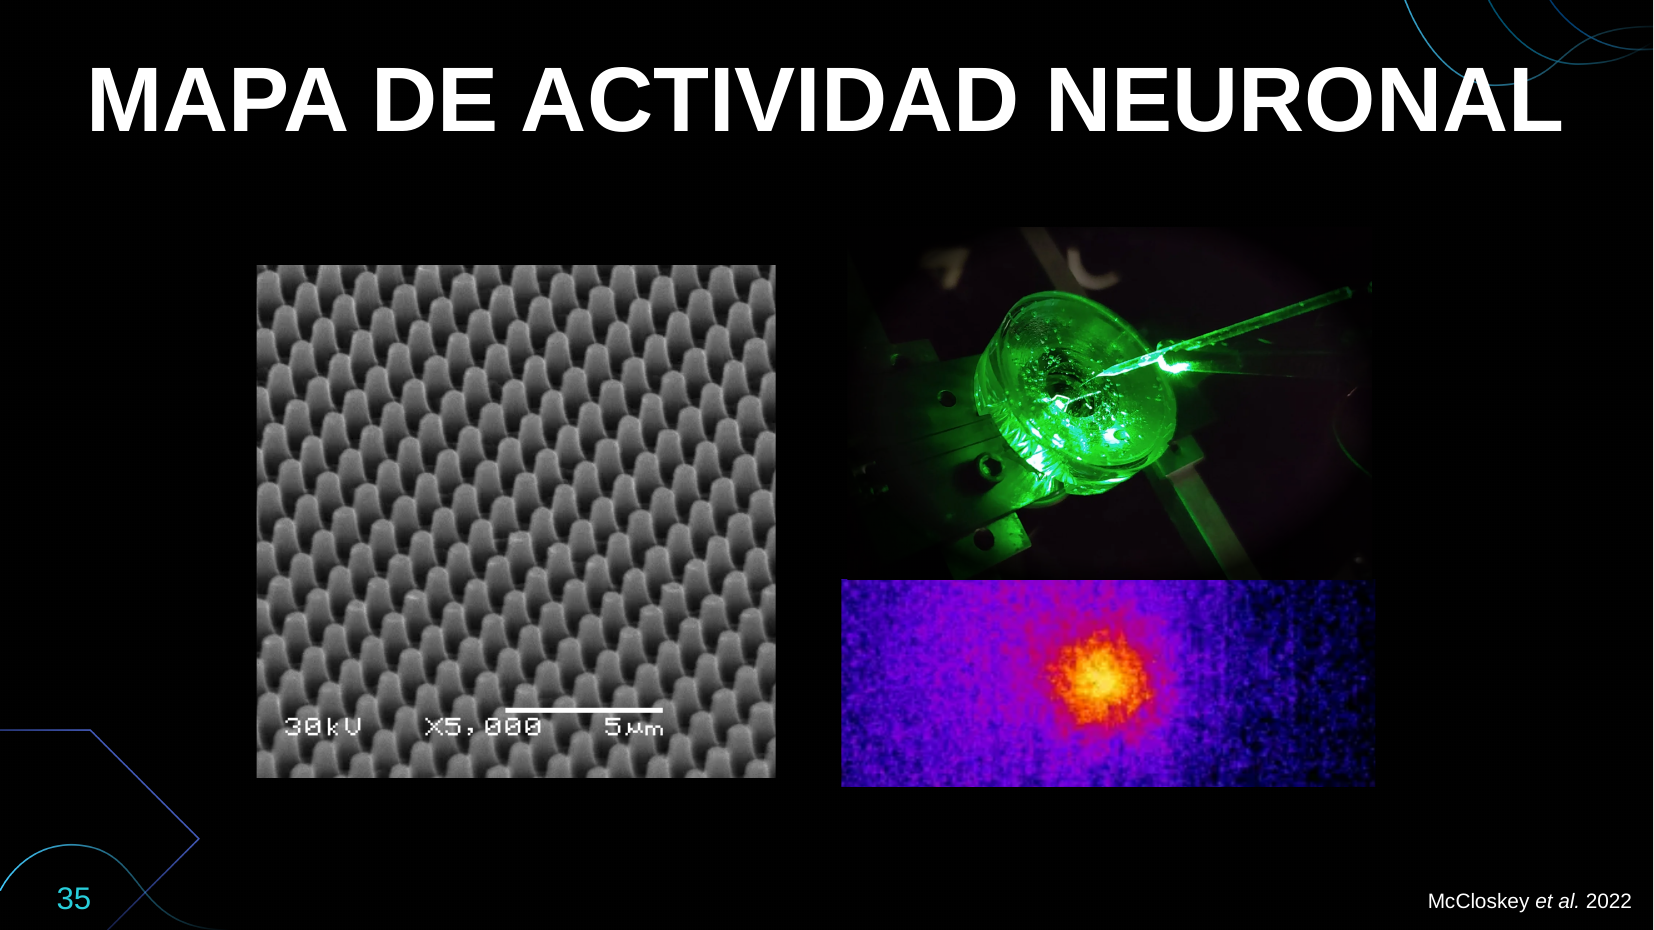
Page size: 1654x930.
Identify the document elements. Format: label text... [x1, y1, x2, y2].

text_box MAPA DE ACTIVIDAD NEURONAL [71, 40, 1582, 159]
text_box <number> [42, 873, 215, 930]
picture [0, 0, 1654, 930]
text_box McCloskey et al. 2022 [1413, 881, 1648, 921]
